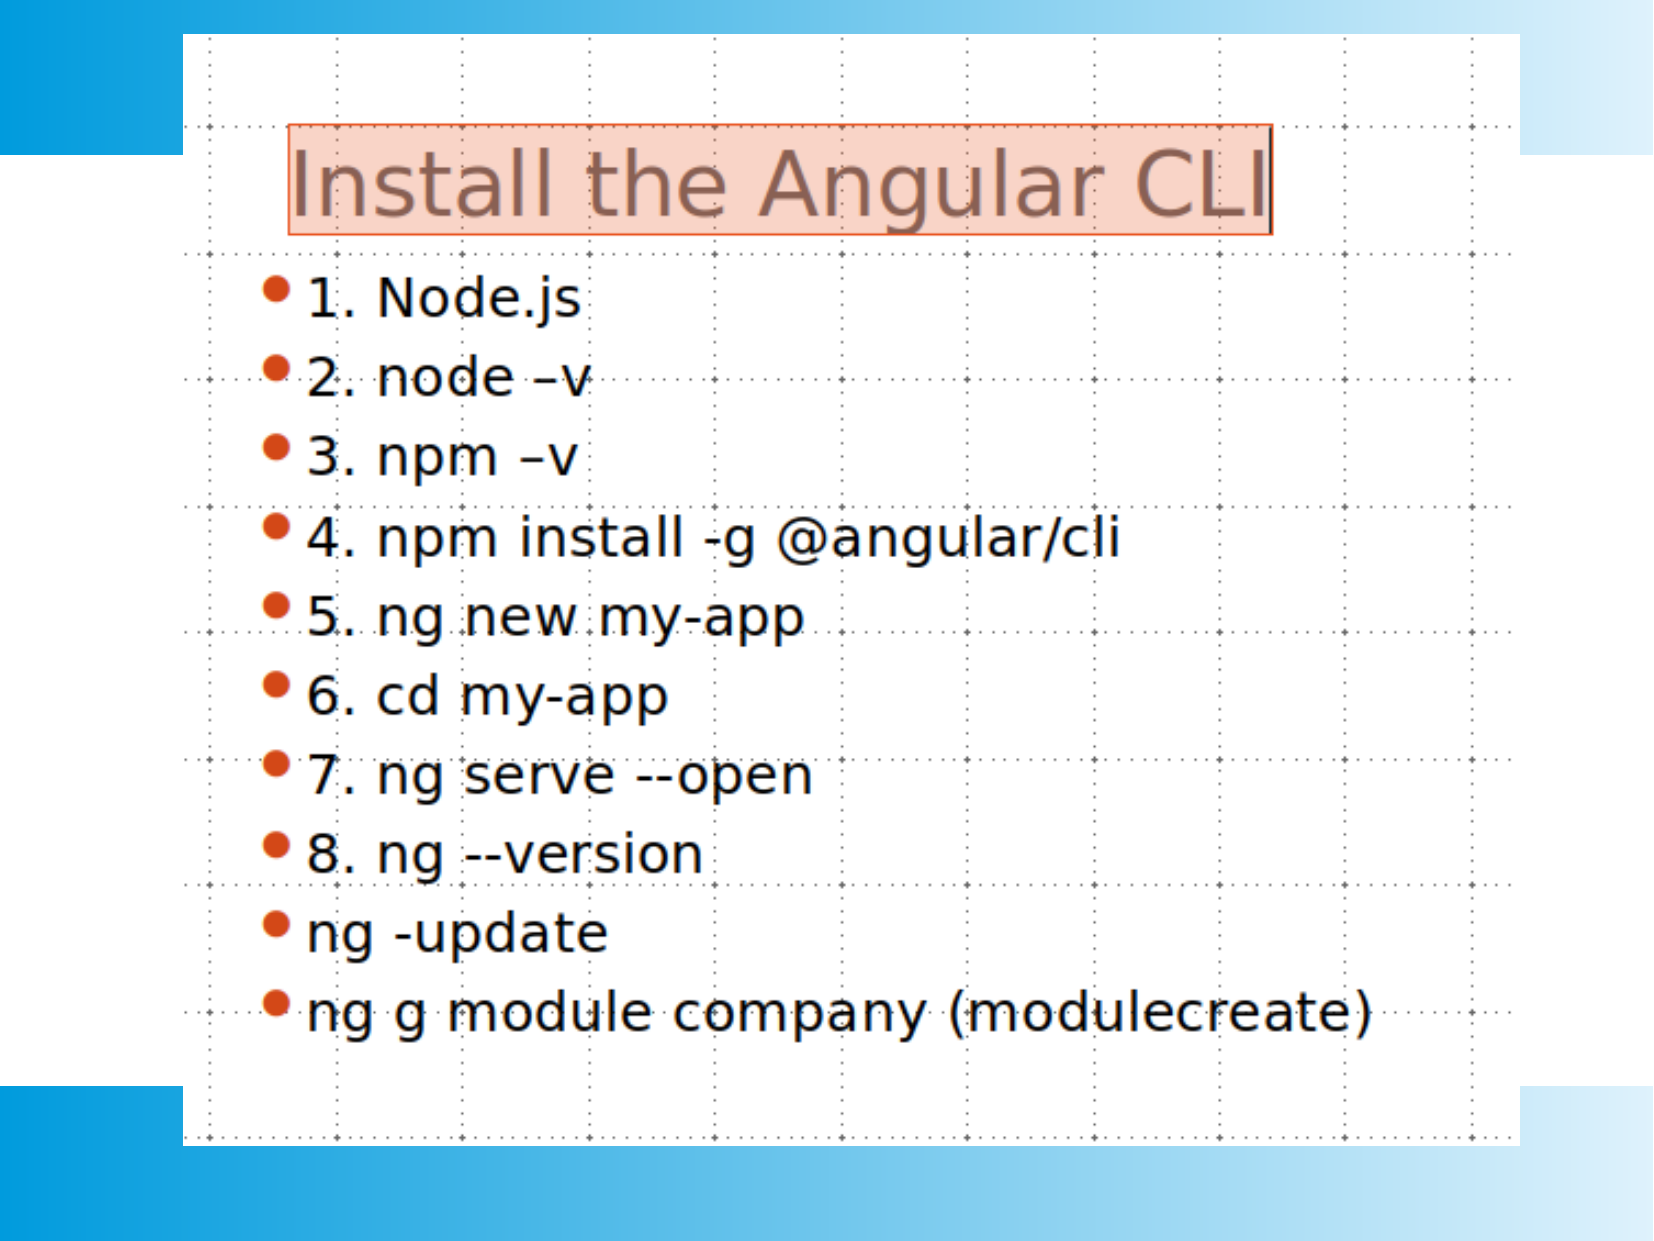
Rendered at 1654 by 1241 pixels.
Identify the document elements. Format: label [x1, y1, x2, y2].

picture [183, 34, 1520, 1146]
